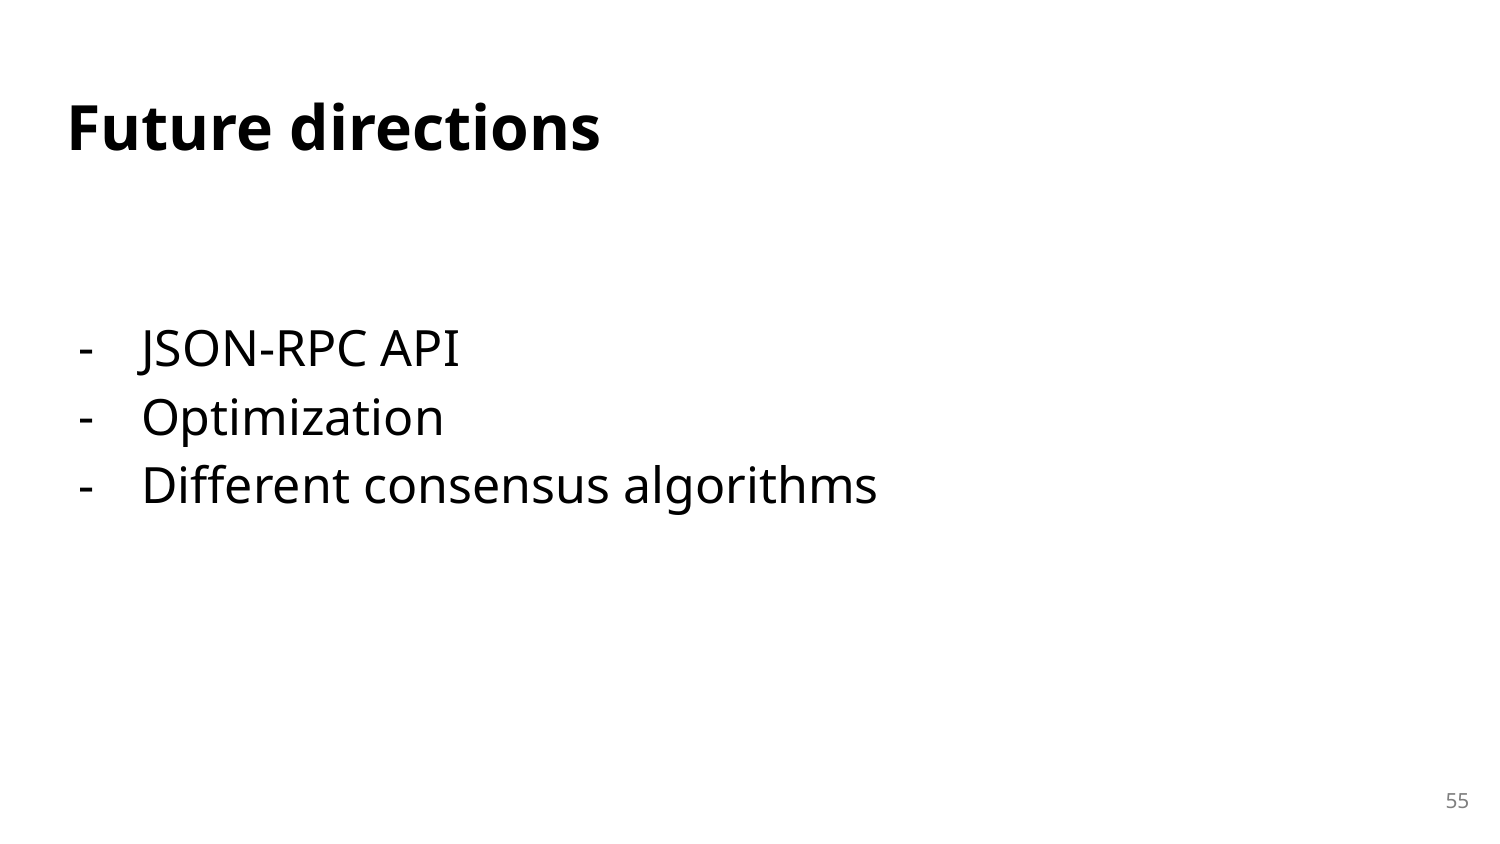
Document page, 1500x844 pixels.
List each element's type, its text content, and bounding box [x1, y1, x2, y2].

title Future directions [51, 72, 1449, 176]
slide_number <number> [1394, 769, 1484, 834]
list JSON-RPC API Optimization Different consensus algorithms [51, 292, 1449, 750]
